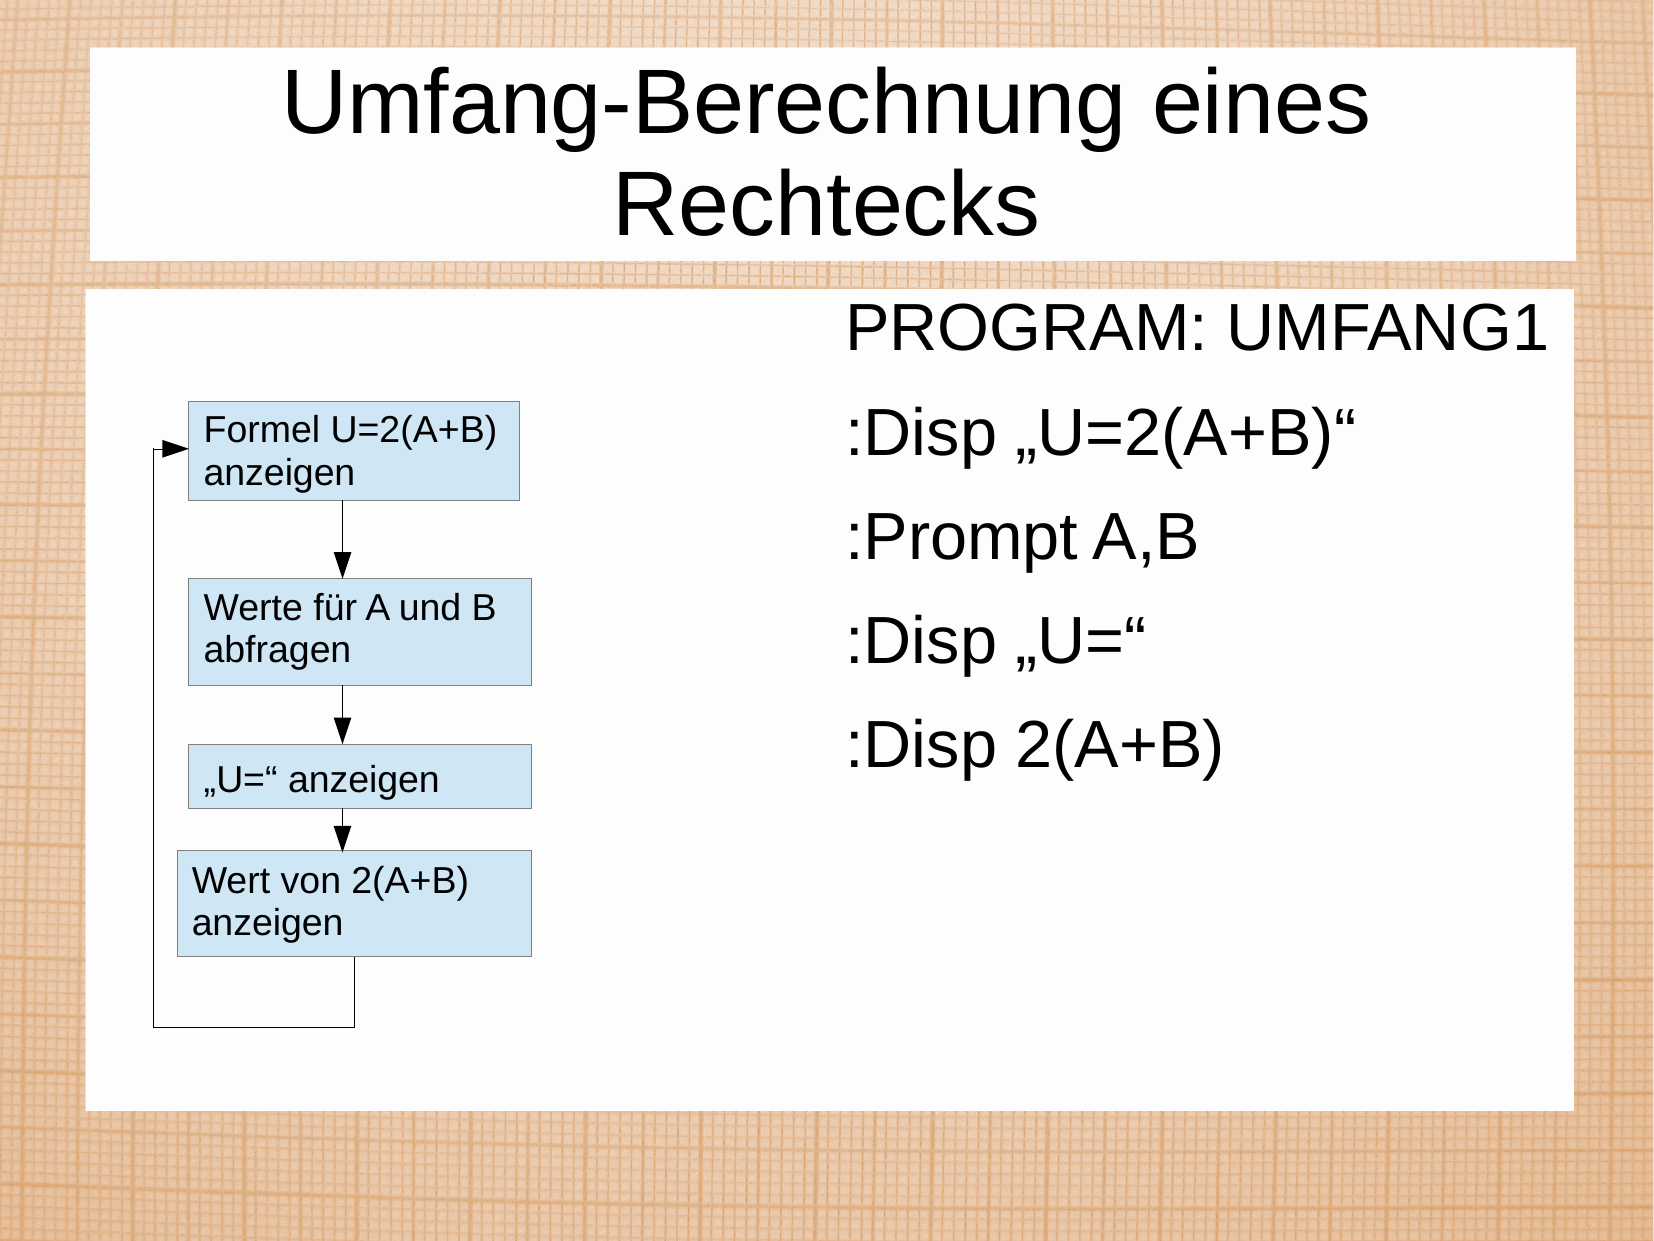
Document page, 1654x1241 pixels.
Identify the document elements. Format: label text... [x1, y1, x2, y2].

title Umfang-Berechnung eines Rechtecks [82, 49, 1571, 257]
text_box [188, 744, 532, 809]
text_box Werte für A und B abfragen [188, 578, 532, 678]
text_box Wert von 2(A+B) anzeigen [177, 852, 532, 952]
text_box [177, 952, 532, 957]
text_box „U=“ anzeigen [188, 751, 520, 809]
text_box Formel U=2(A+B) anzeigen [188, 401, 532, 501]
picture [0, 0, 1654, 1241]
list PROGRAM: UMFANG1 :Disp „U=2(A+B)“ :Prompt A,B :Disp „U=“ :Disp 2(A+B) [845, 290, 1572, 1109]
text_box [188, 678, 532, 686]
